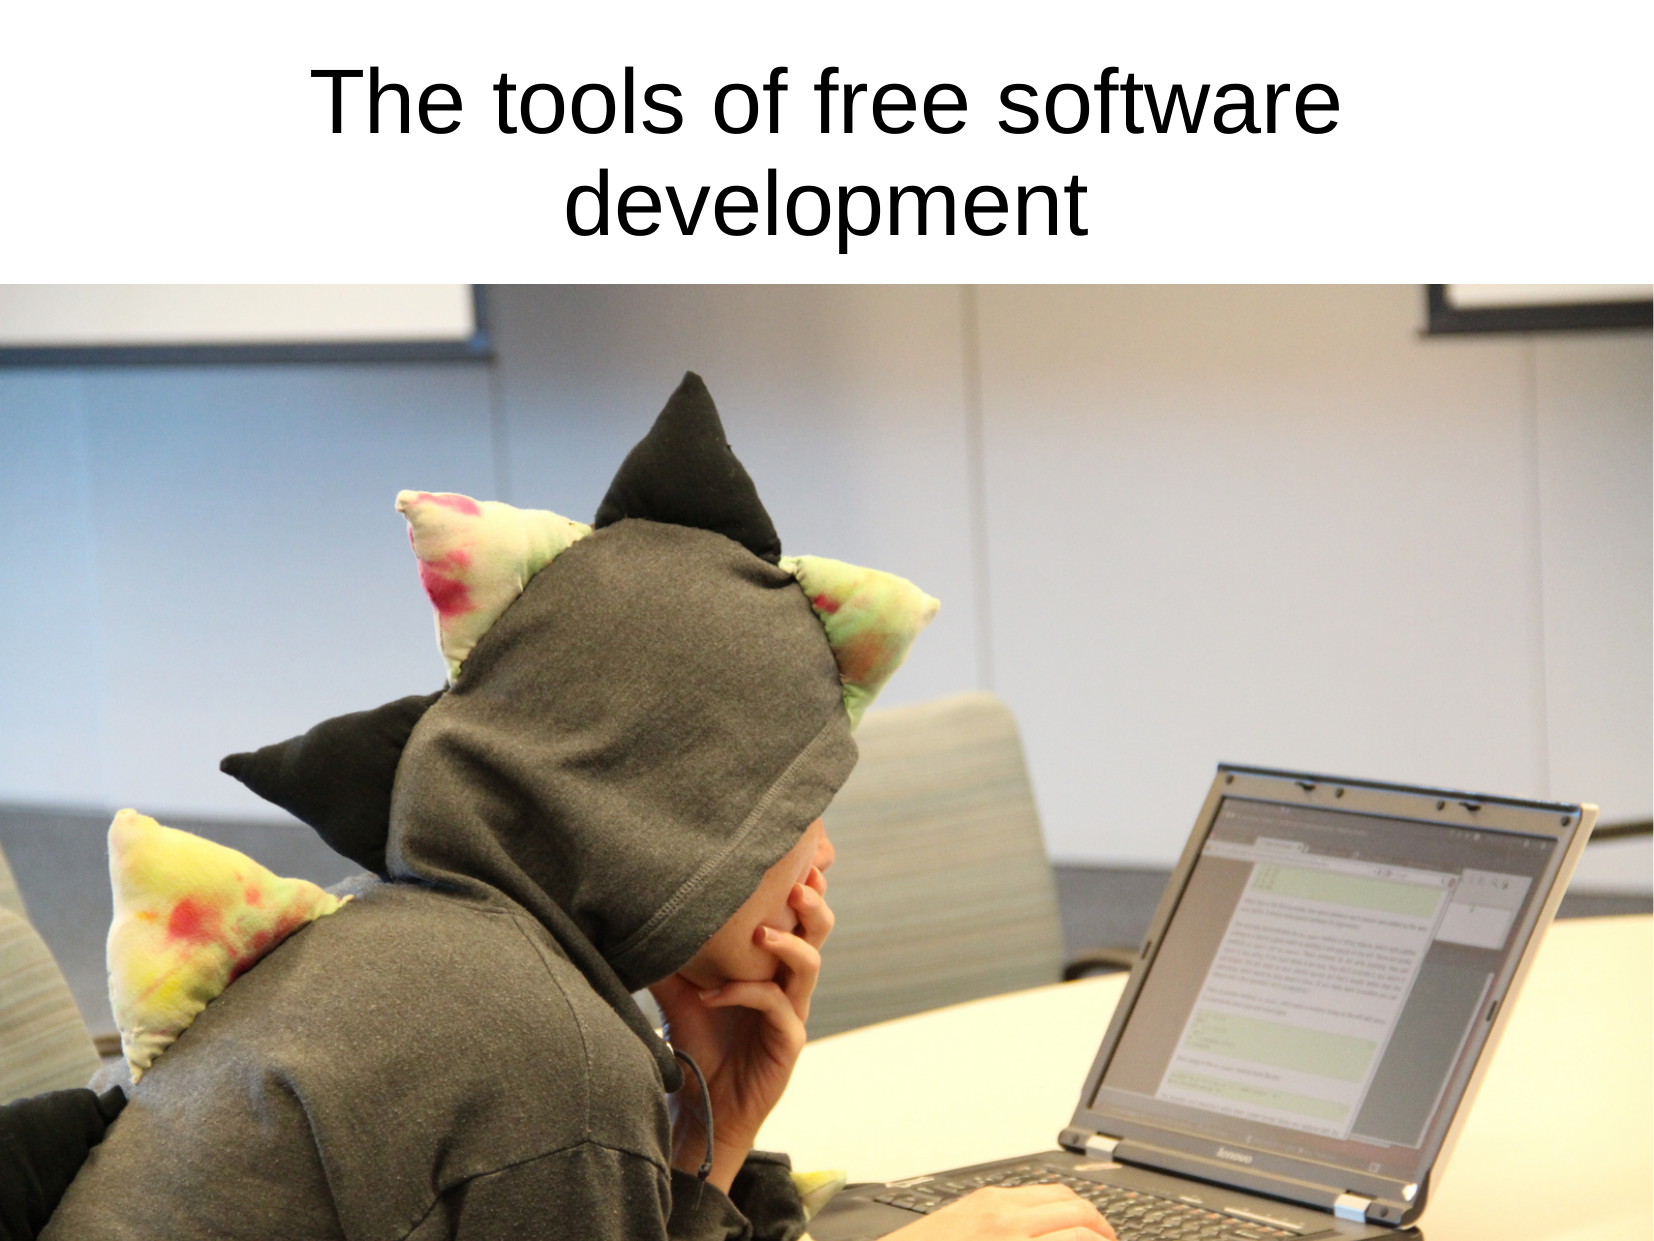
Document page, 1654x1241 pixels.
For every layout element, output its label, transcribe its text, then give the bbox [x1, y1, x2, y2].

title The tools of free software development [82, 49, 1571, 257]
picture [0, 284, 1654, 1241]
